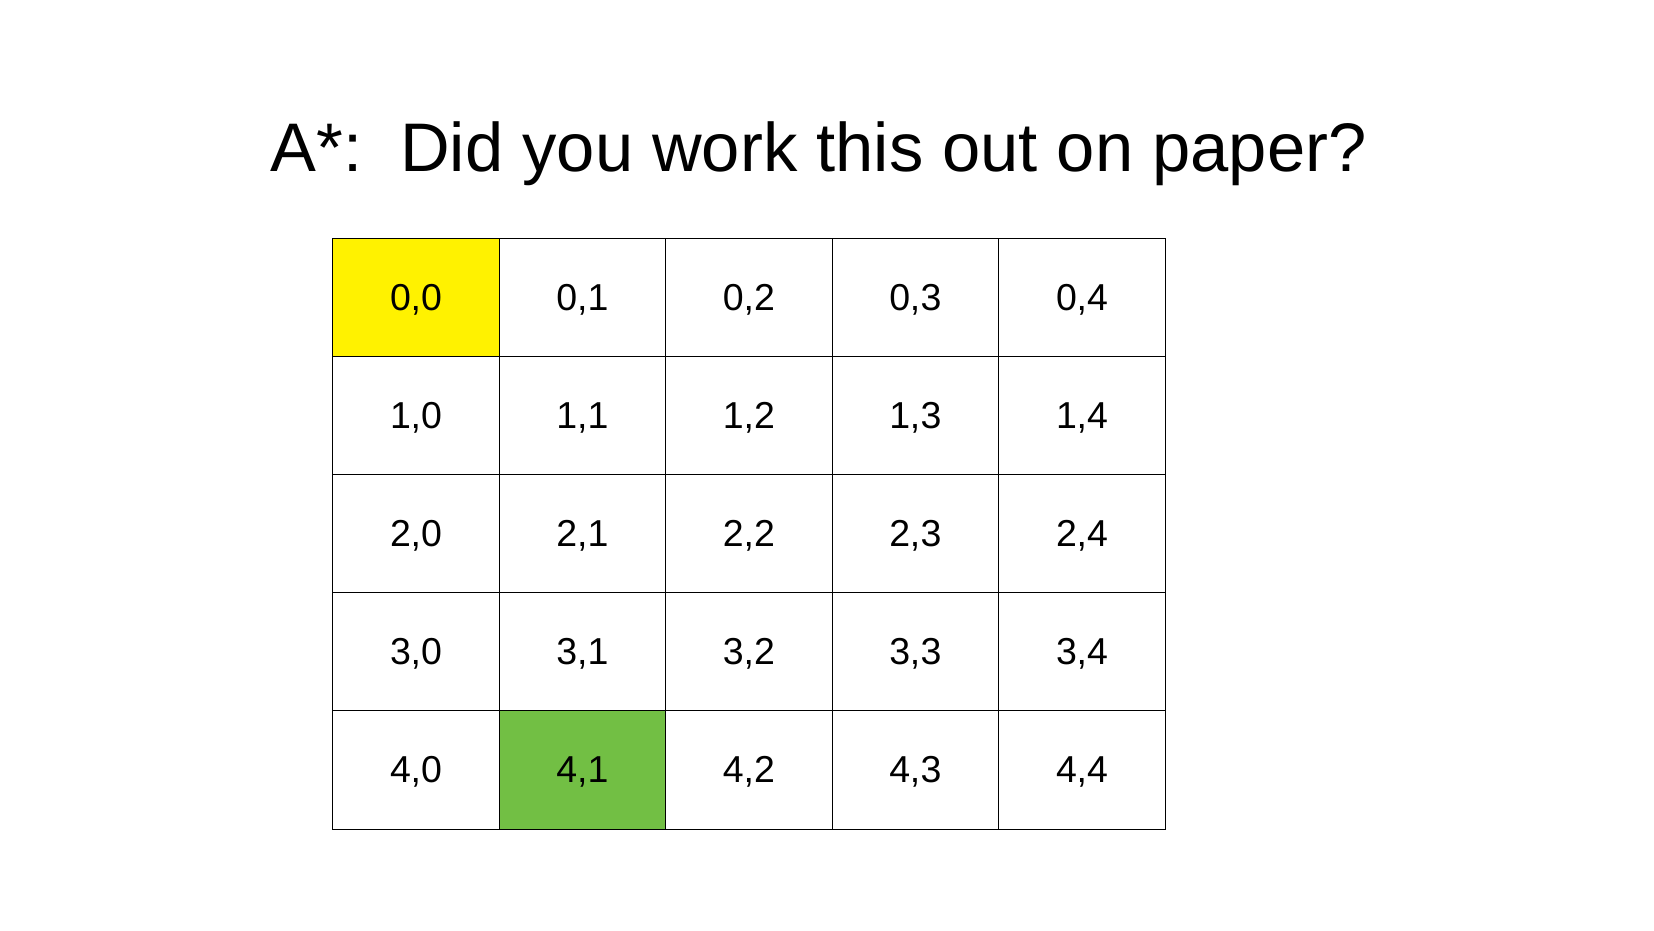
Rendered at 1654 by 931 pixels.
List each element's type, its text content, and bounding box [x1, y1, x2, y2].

table_cell 2,4 [999, 475, 1165, 592]
table_cell 1,1 [500, 357, 665, 474]
table_cell 4,3 [833, 711, 998, 829]
table_header 0,1 [500, 239, 665, 356]
table_cell 2,1 [500, 475, 665, 592]
table_header 0,4 [999, 239, 1165, 356]
table_cell 4,1 [500, 711, 665, 829]
table_cell 3,4 [999, 593, 1165, 710]
table_header 0,2 [666, 239, 832, 356]
table_cell 3,2 [666, 593, 832, 710]
table_cell 4,2 [666, 711, 832, 829]
table_cell 1,4 [999, 357, 1165, 474]
table_cell 1,3 [833, 357, 998, 474]
table_header 0,3 [833, 239, 998, 356]
table_cell 3,1 [500, 593, 665, 710]
table_cell 3,3 [833, 593, 998, 710]
table_cell 1,2 [666, 357, 832, 474]
table_cell 4,4 [999, 711, 1165, 829]
table_cell 2,0 [333, 475, 499, 592]
table_cell 2,3 [833, 475, 998, 592]
title A*: Did you work this out on paper? [75, 69, 1564, 226]
table_cell 1,0 [333, 357, 499, 474]
table_cell 2,2 [666, 475, 832, 592]
table_cell 4,0 [333, 711, 499, 829]
table_header 0,0 [333, 239, 499, 356]
table_cell 3,0 [333, 593, 499, 710]
